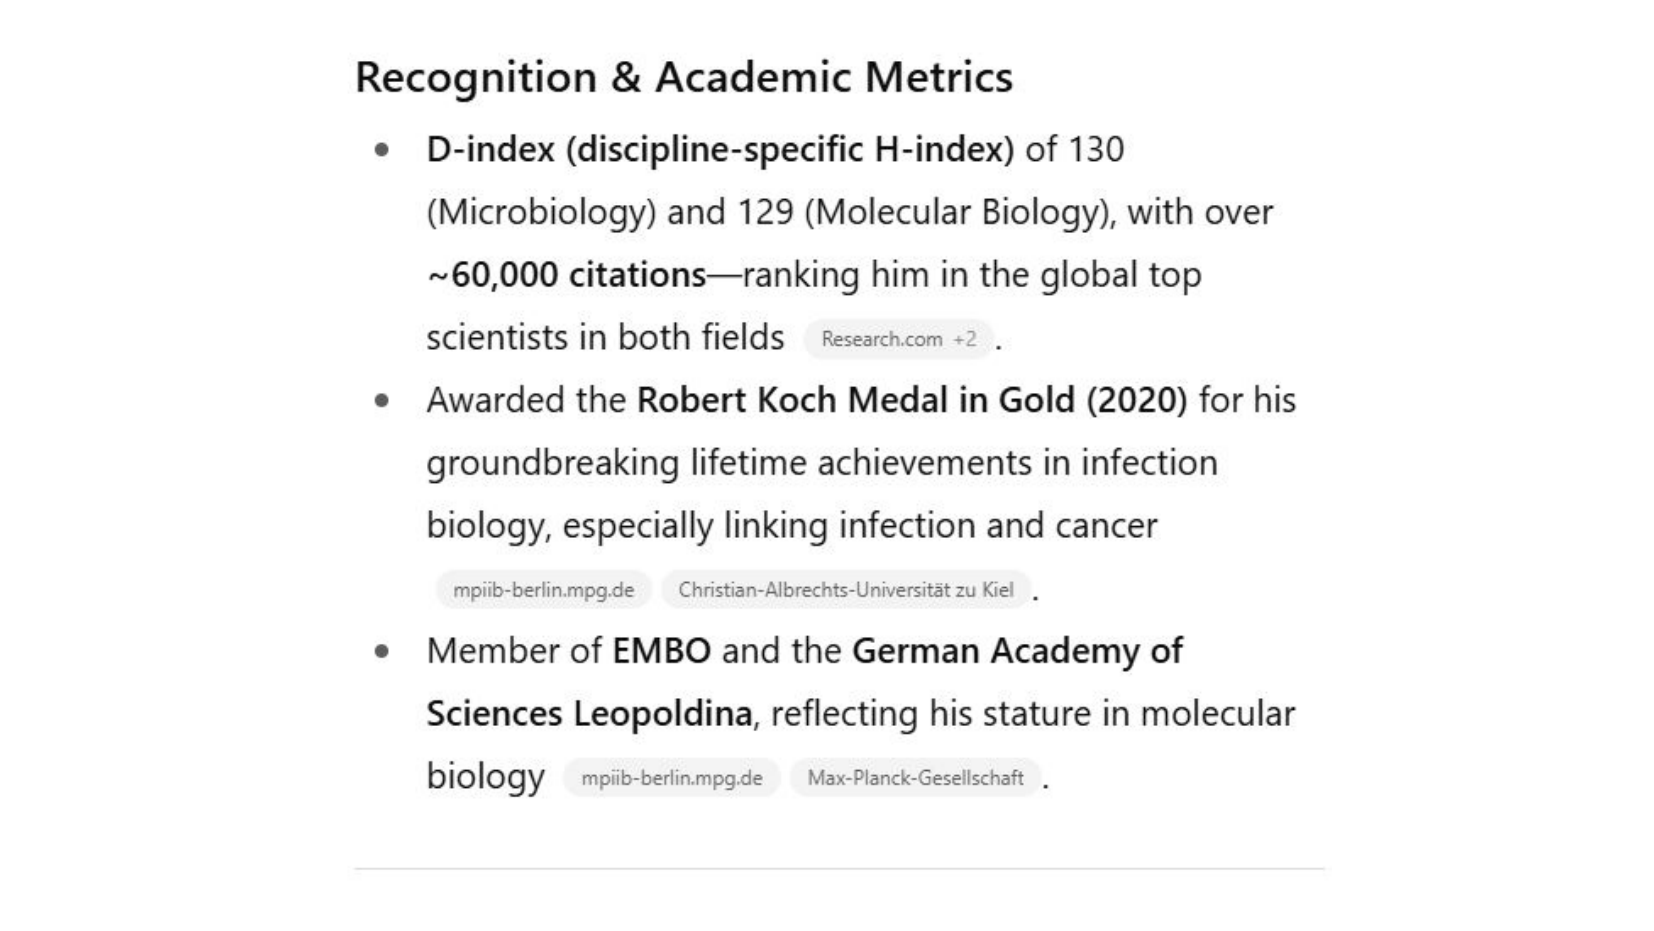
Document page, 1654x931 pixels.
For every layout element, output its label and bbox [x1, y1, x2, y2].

picture [321, 0, 1332, 931]
